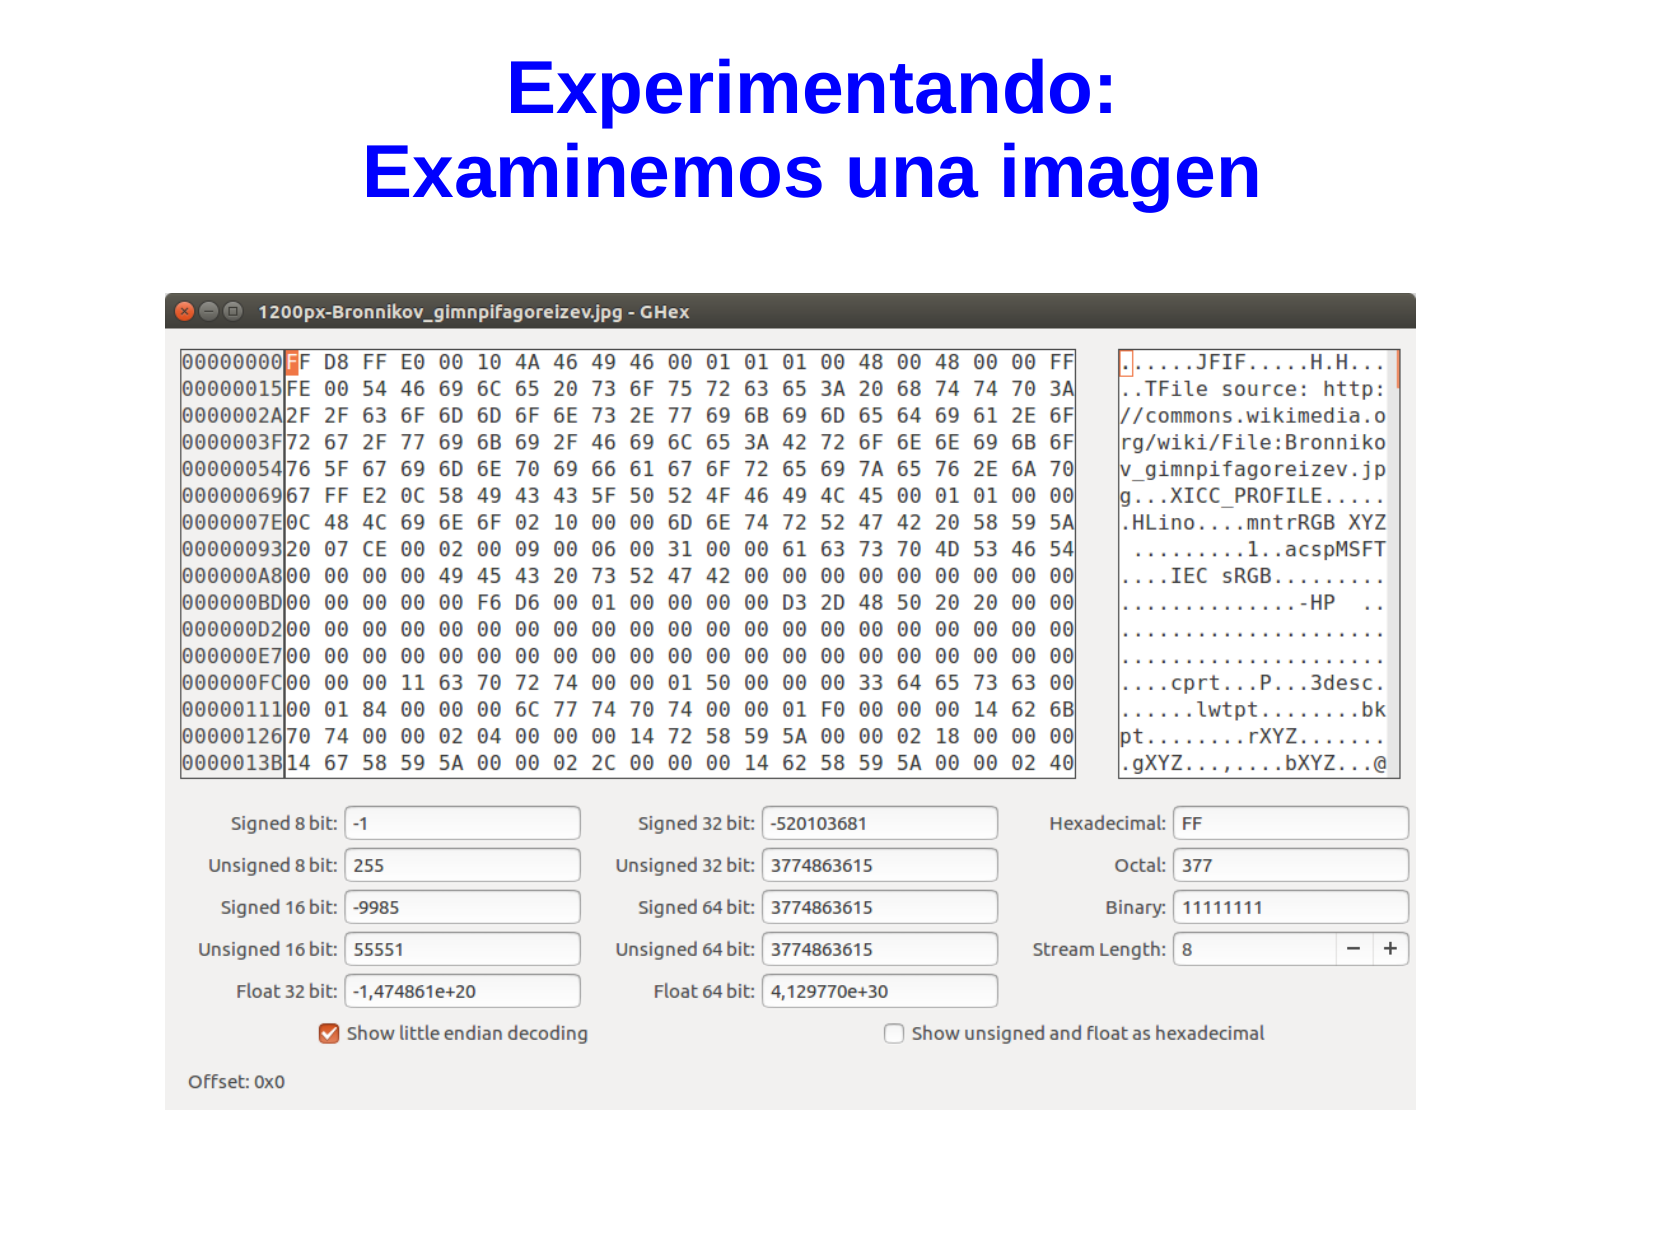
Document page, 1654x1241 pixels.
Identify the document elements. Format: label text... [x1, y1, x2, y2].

picture [165, 293, 1416, 1111]
text_box Experimentando: Examinemos una imagen [64, 45, 1561, 214]
